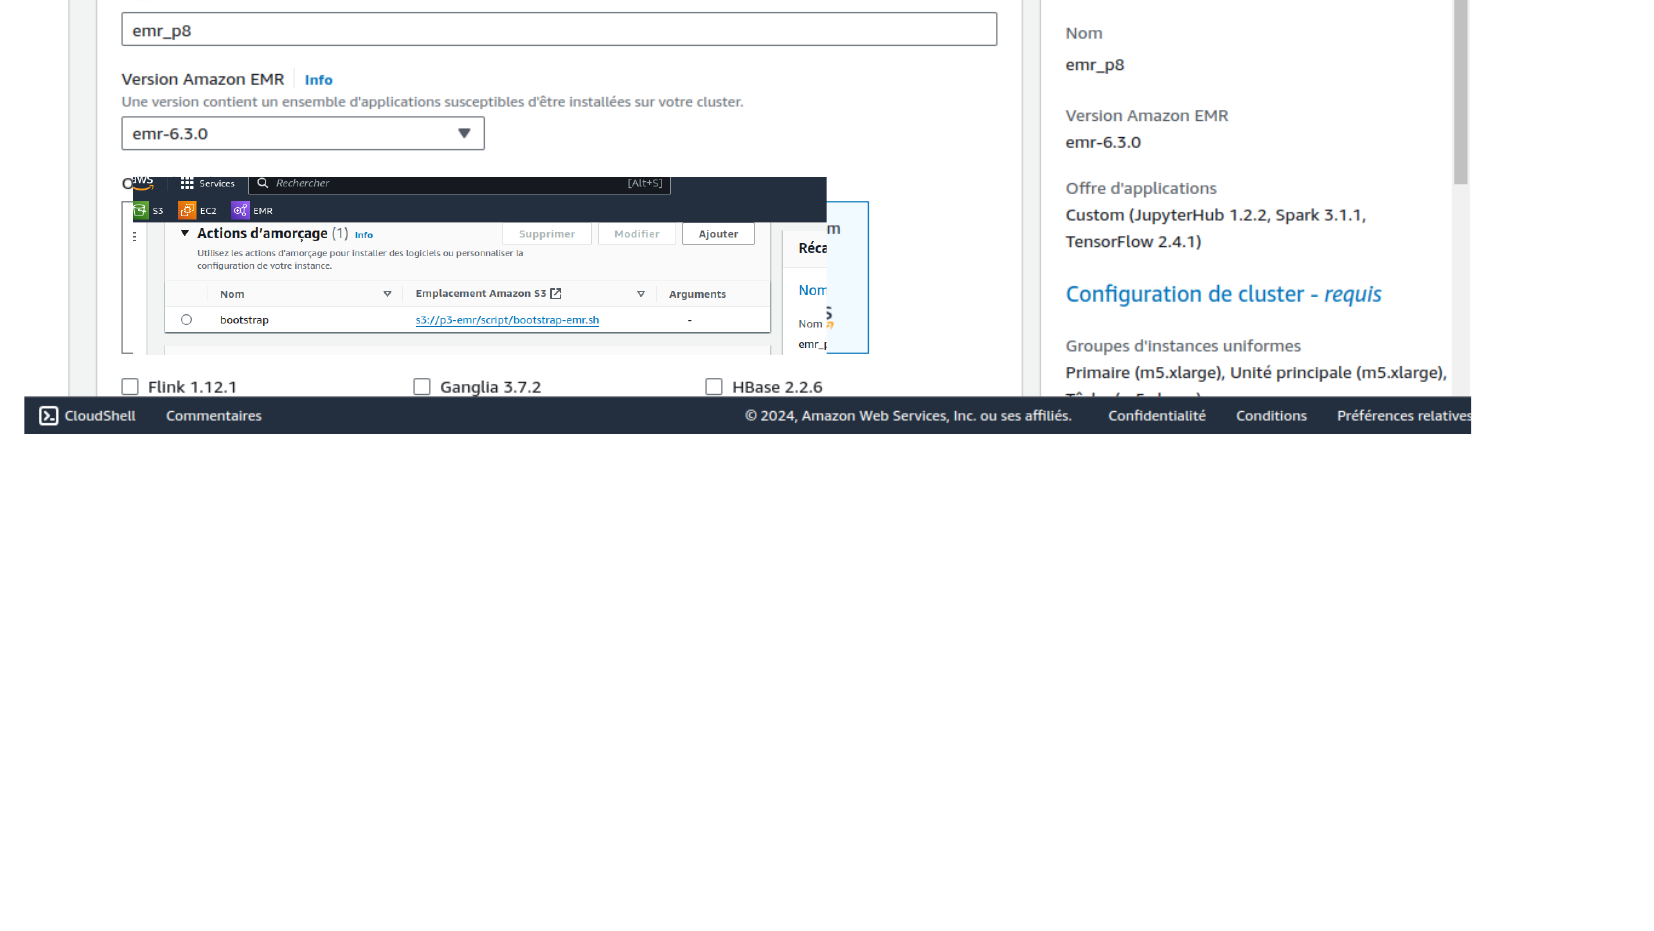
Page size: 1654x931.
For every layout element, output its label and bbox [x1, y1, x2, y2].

picture [24, 0, 1472, 434]
